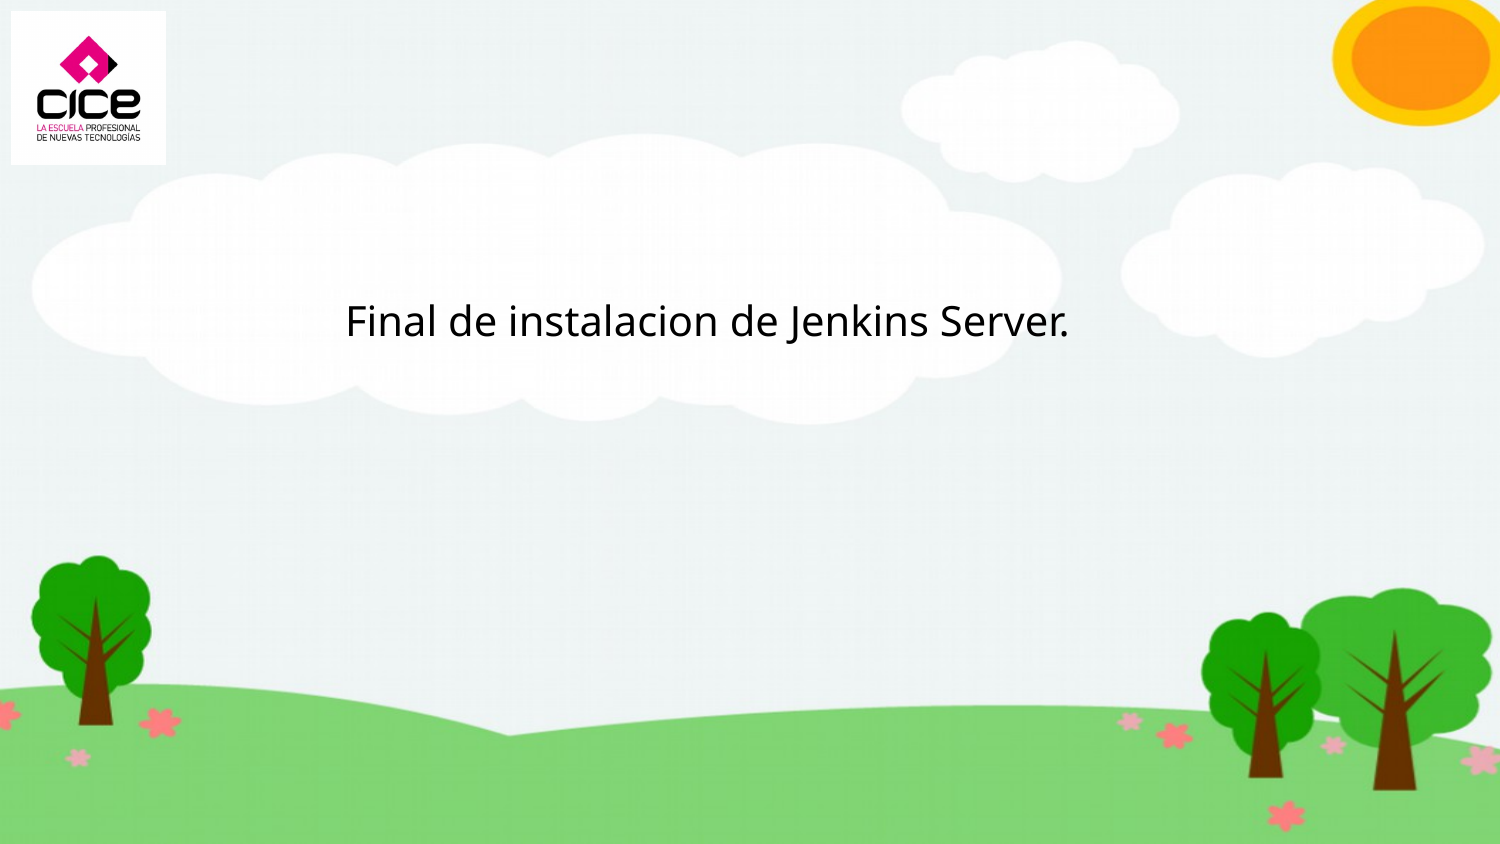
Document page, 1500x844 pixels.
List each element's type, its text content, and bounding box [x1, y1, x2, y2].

picture [0, 0, 1500, 844]
title Final de instalacion de Jenkins Server. [345, 220, 1096, 421]
